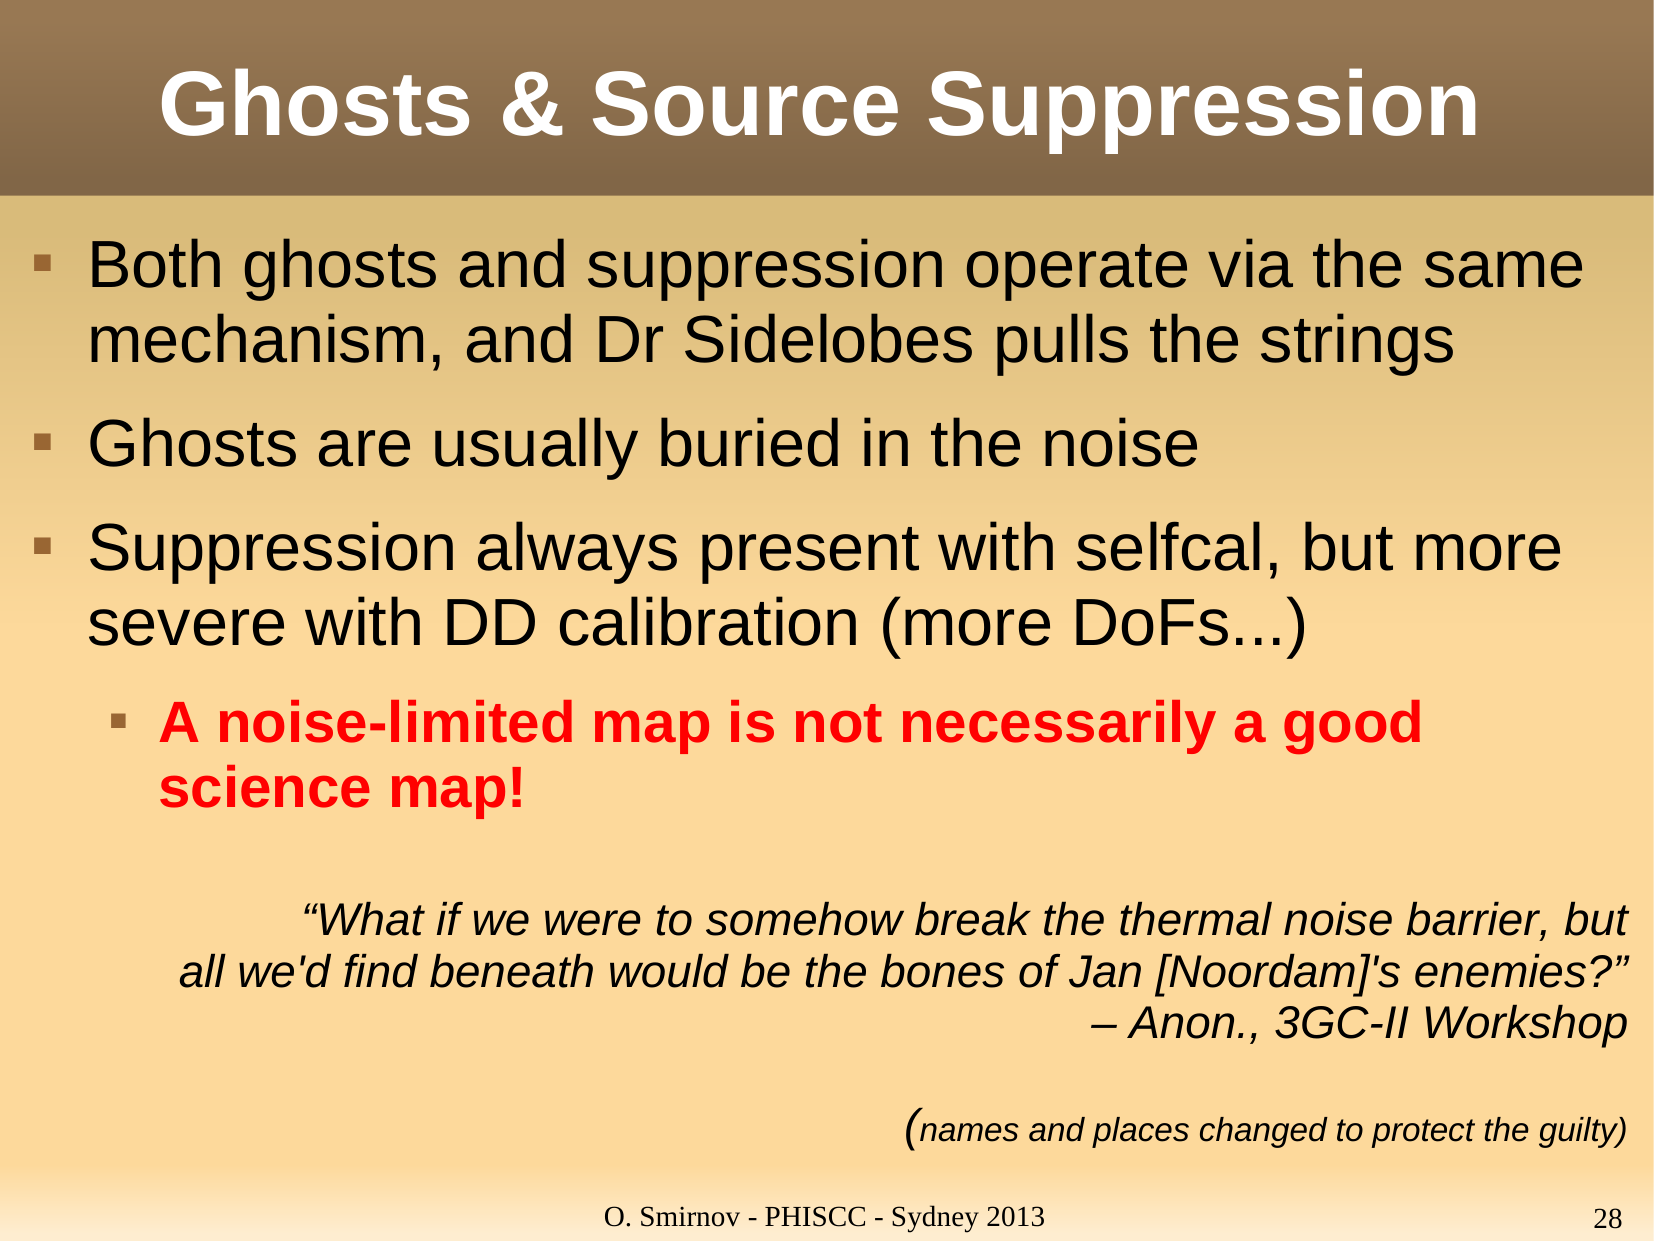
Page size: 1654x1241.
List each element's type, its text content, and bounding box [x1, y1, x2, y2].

title Ghosts & Source Suppression [76, 0, 1565, 208]
picture [0, 0, 1654, 1241]
list Both ghosts and suppression operate via the same mechanism, and Dr Sidelobes pulls the strings Ghosts are usually buried in the noise Suppression always present with selfcal, but more severe with DD calibration (more DoFs...) A noise-limited map is not necessarily a good science map! “What if we were to somehow break the thermal noise barrier, but all we'd find beneath would be the bones of Jan [Noordam]'s enemies?” – Anon., 3GC-II Workshop (names and places changed to protect the guilty) [16, 227, 1629, 1151]
